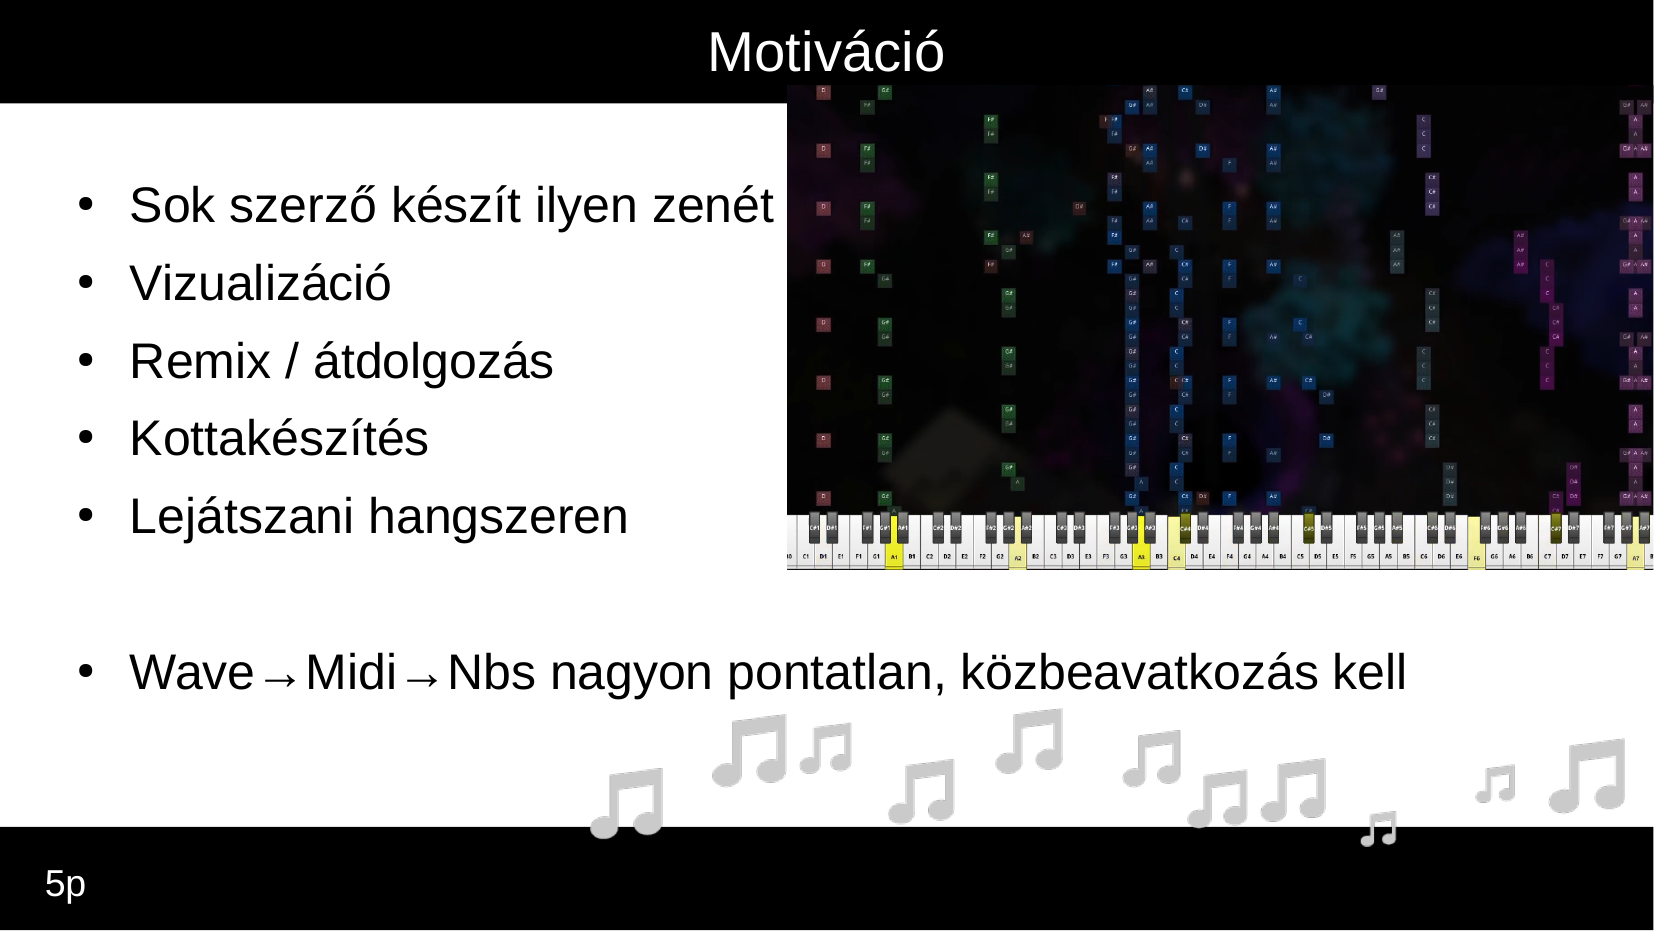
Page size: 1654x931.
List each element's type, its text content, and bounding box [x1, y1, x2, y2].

text_box 5p [30, 855, 106, 912]
picture [787, 85, 1654, 571]
title Motiváció [59, 6, 1595, 98]
list Sok szerző készít ilyen zenét Vizualizáció Remix / átdolgozás Kottakészítés Lejátszani hangszeren Wave→Midi→Nbs nagyon pontatlan, közbeavatkozás kell [59, 177, 1595, 768]
